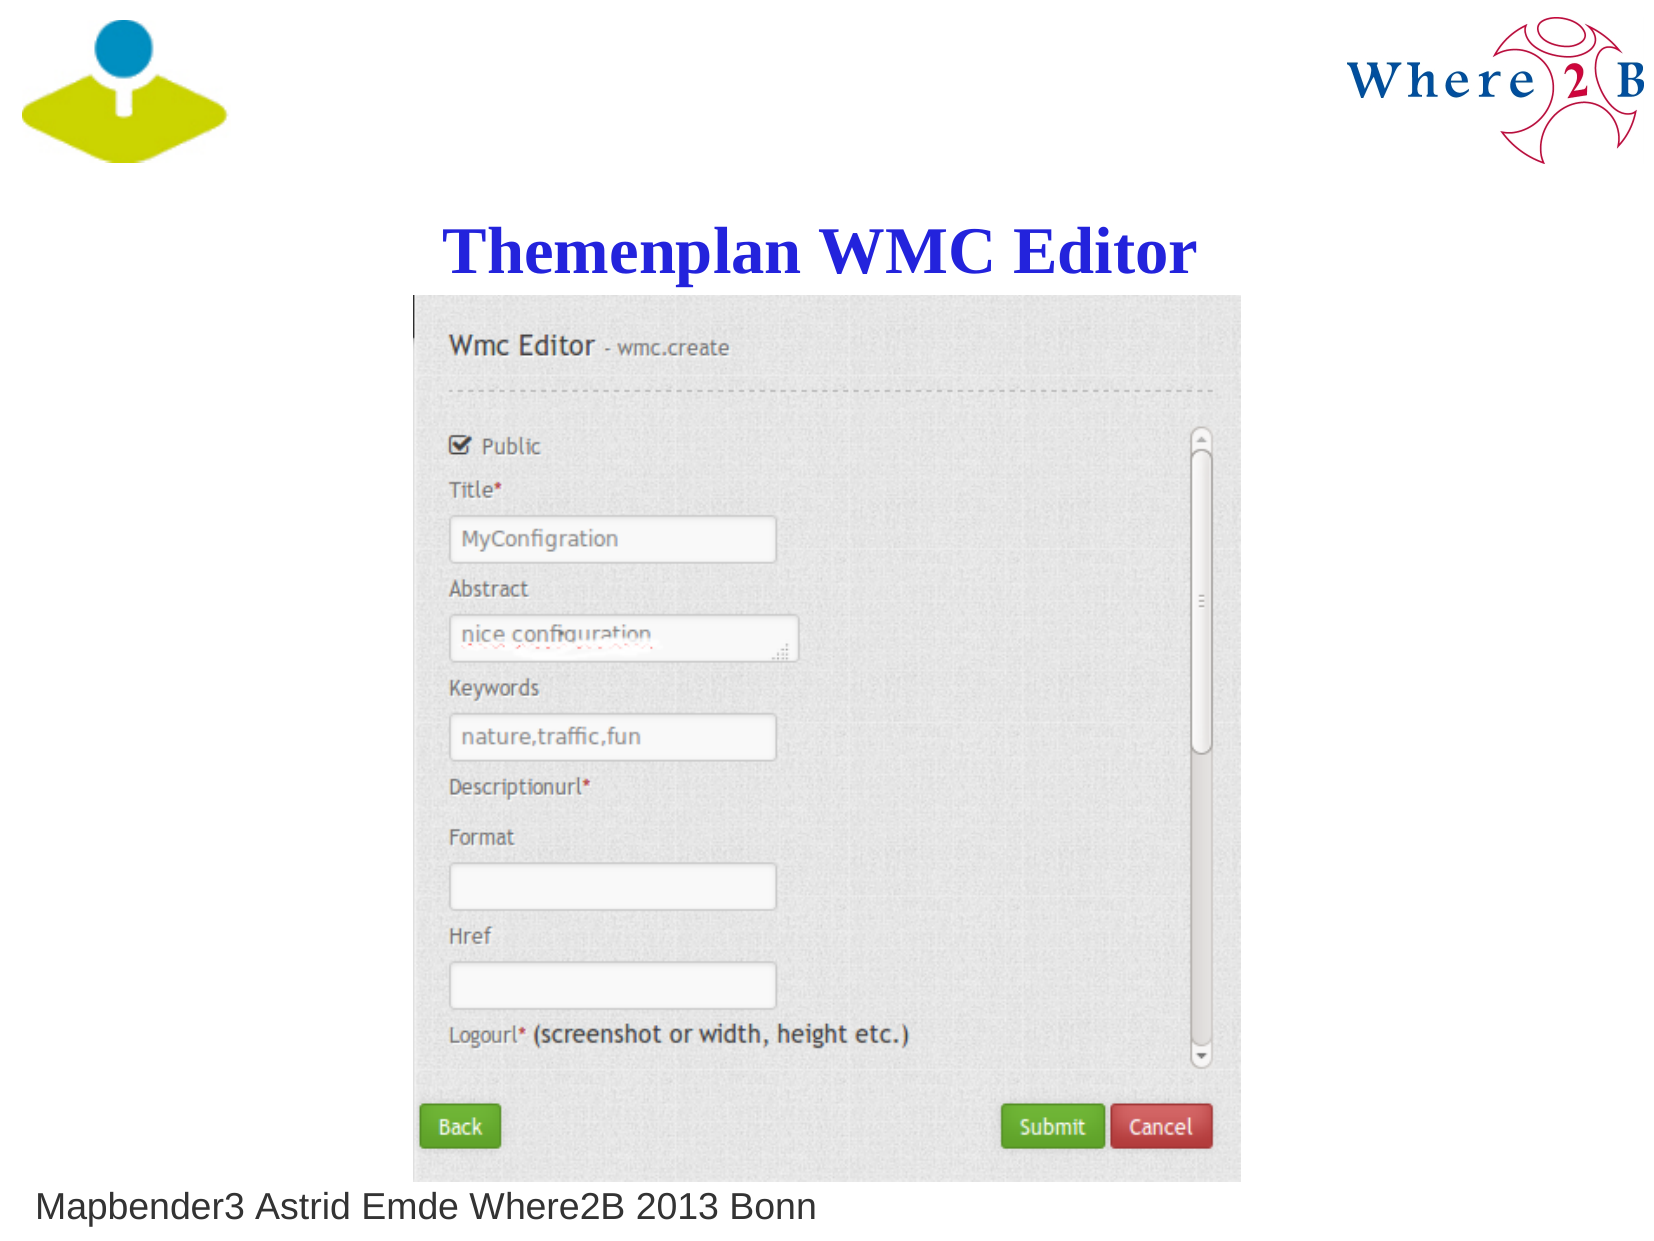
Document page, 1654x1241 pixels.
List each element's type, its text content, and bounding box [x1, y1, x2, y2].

title Themenplan WMC Editor [76, 177, 1565, 325]
picture [1347, 17, 1644, 164]
picture [22, 20, 231, 163]
picture [413, 295, 1241, 1182]
